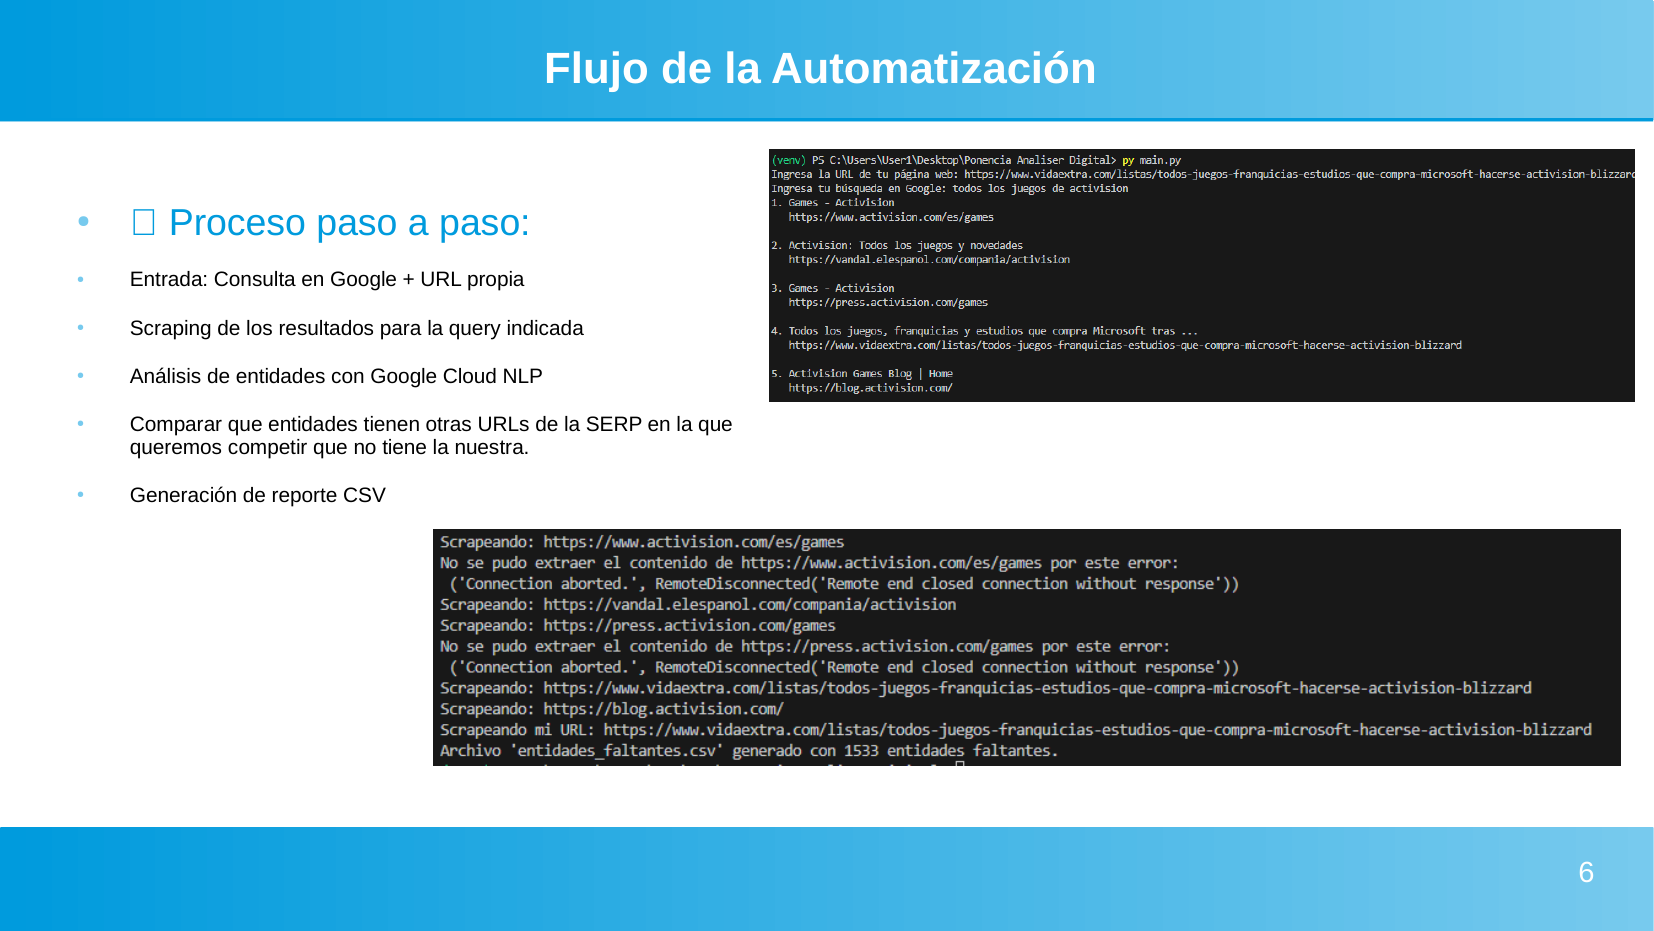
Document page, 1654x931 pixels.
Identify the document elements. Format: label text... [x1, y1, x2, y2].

list 🎯 Proceso paso a paso: Entrada: Consulta en Google + URL propia Scraping de los resultados para la query indicada Análisis de entidades con Google Cloud NLP Comparar que entidades tienen otras URLs de la SERP en la que queremos competir que no tiene la nuestra. Generación de reporte CSV [59, 201, 809, 569]
picture [433, 529, 1621, 766]
picture [769, 149, 1635, 402]
title Flujo de la Automatización [59, 29, 1595, 108]
